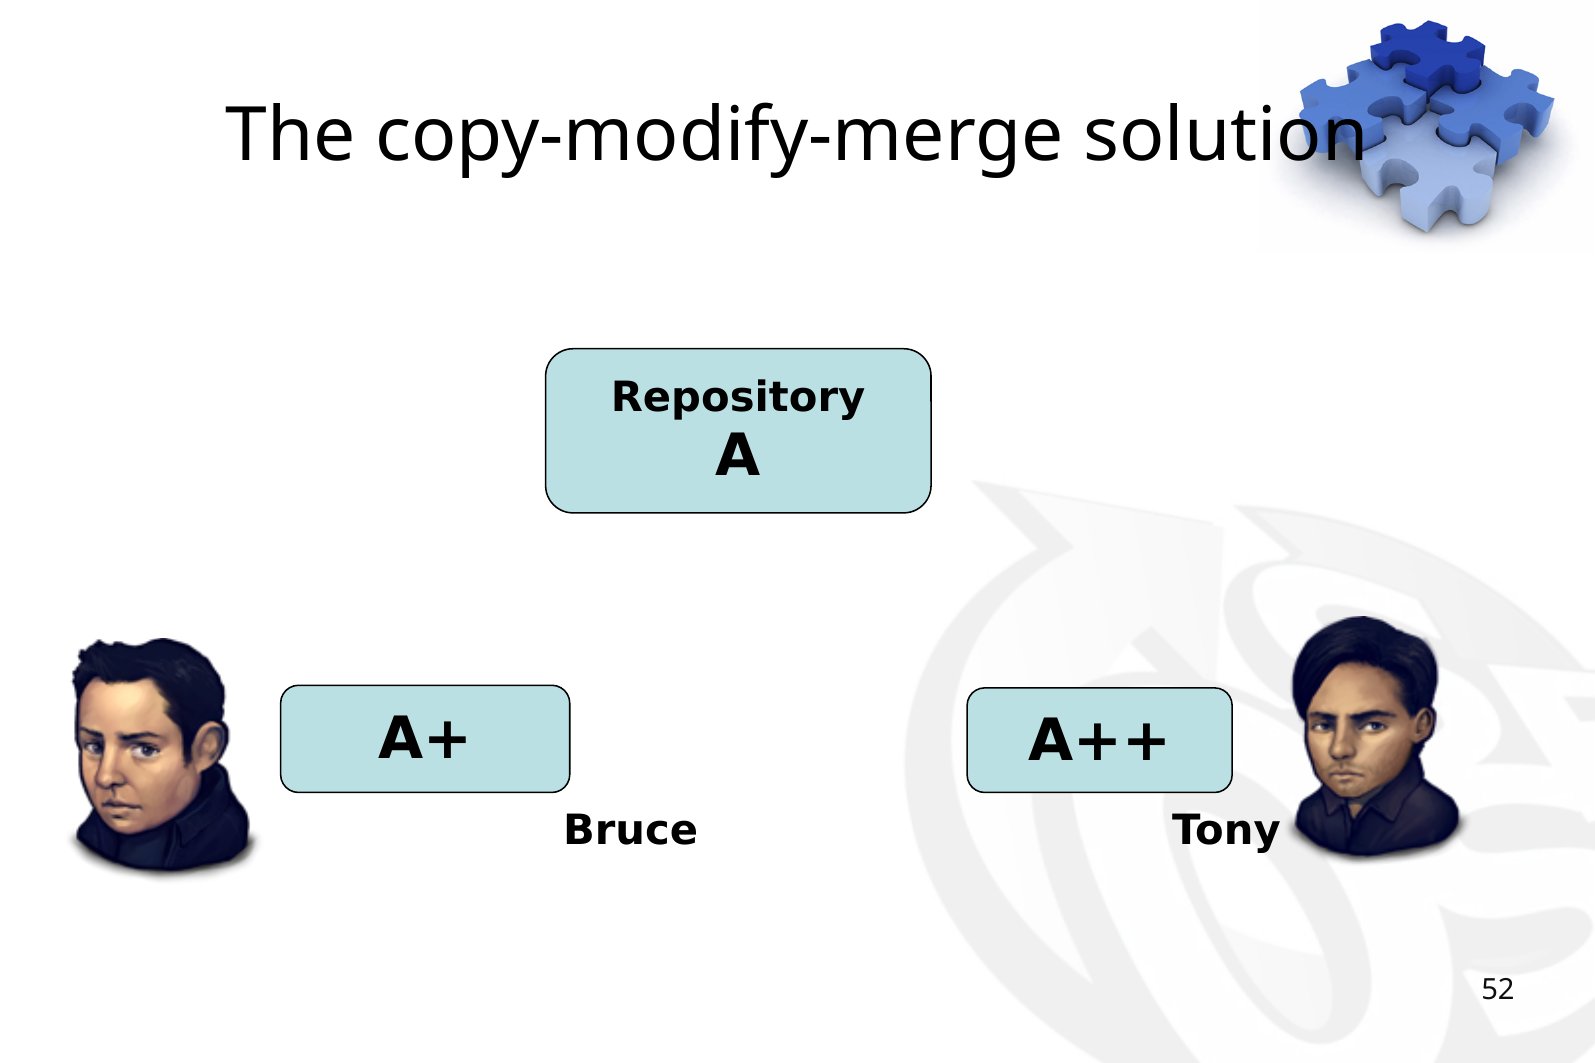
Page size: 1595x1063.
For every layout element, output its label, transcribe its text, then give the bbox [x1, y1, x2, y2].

text_box Repository A [545, 348, 932, 513]
picture [1252, 616, 1504, 868]
text_box Bruce Tony [289, 798, 1252, 863]
title The copy-modify-merge solution [79, 42, 1515, 220]
text_box A+ [289, 685, 570, 793]
picture [40, 638, 289, 887]
text_box A++ [967, 687, 1233, 793]
picture [1257, 0, 1595, 253]
